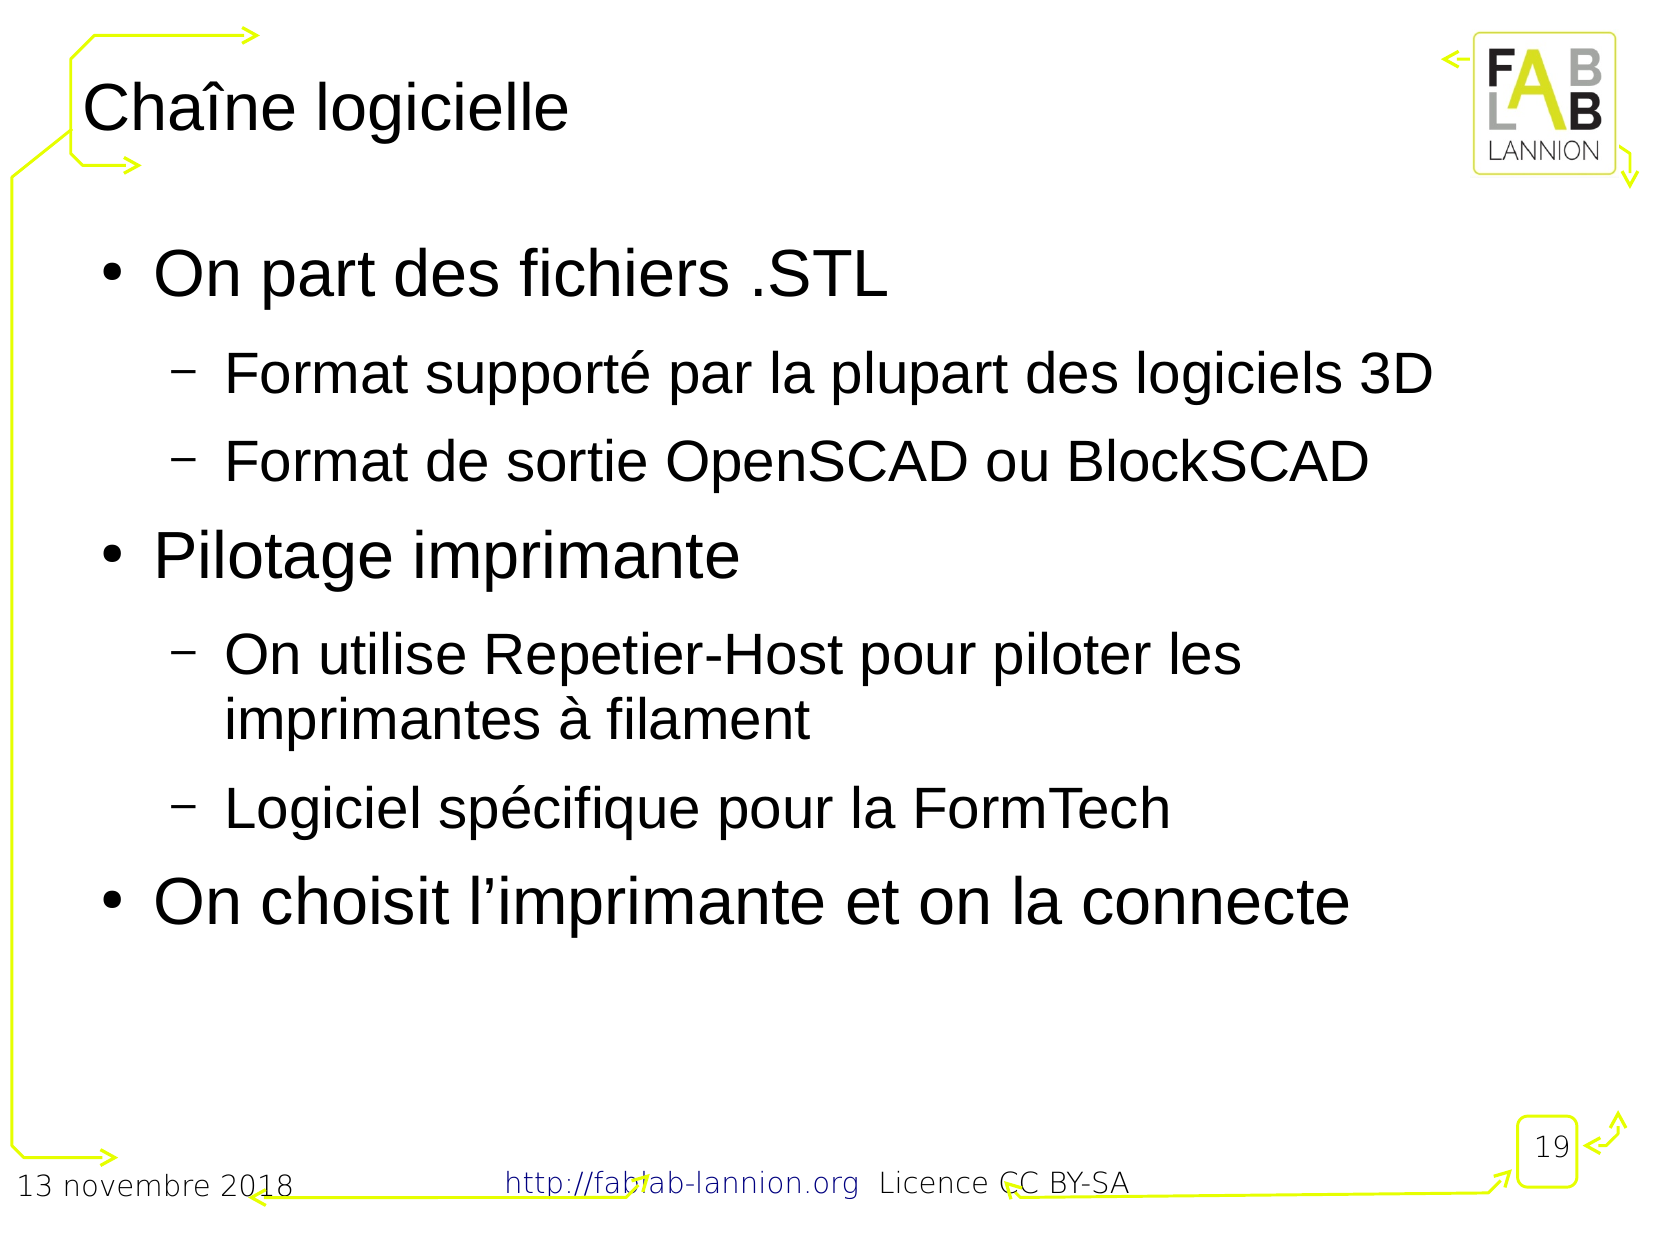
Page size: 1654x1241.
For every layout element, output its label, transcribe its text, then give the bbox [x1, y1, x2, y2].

title Chaîne logicielle [82, 49, 1441, 166]
picture [1470, 29, 1619, 178]
list On part des fichiers .STL Format supporté par la plupart des logiciels 3D Format de sortie OpenSCAD ou BlockSCAD Pilotage imprimante On utilise Repetier-Host pour piloter les imprimantes à filament Logiciel spécifique pour la FormTech On choisit l’imprimante et on la connecte [82, 236, 1571, 1010]
